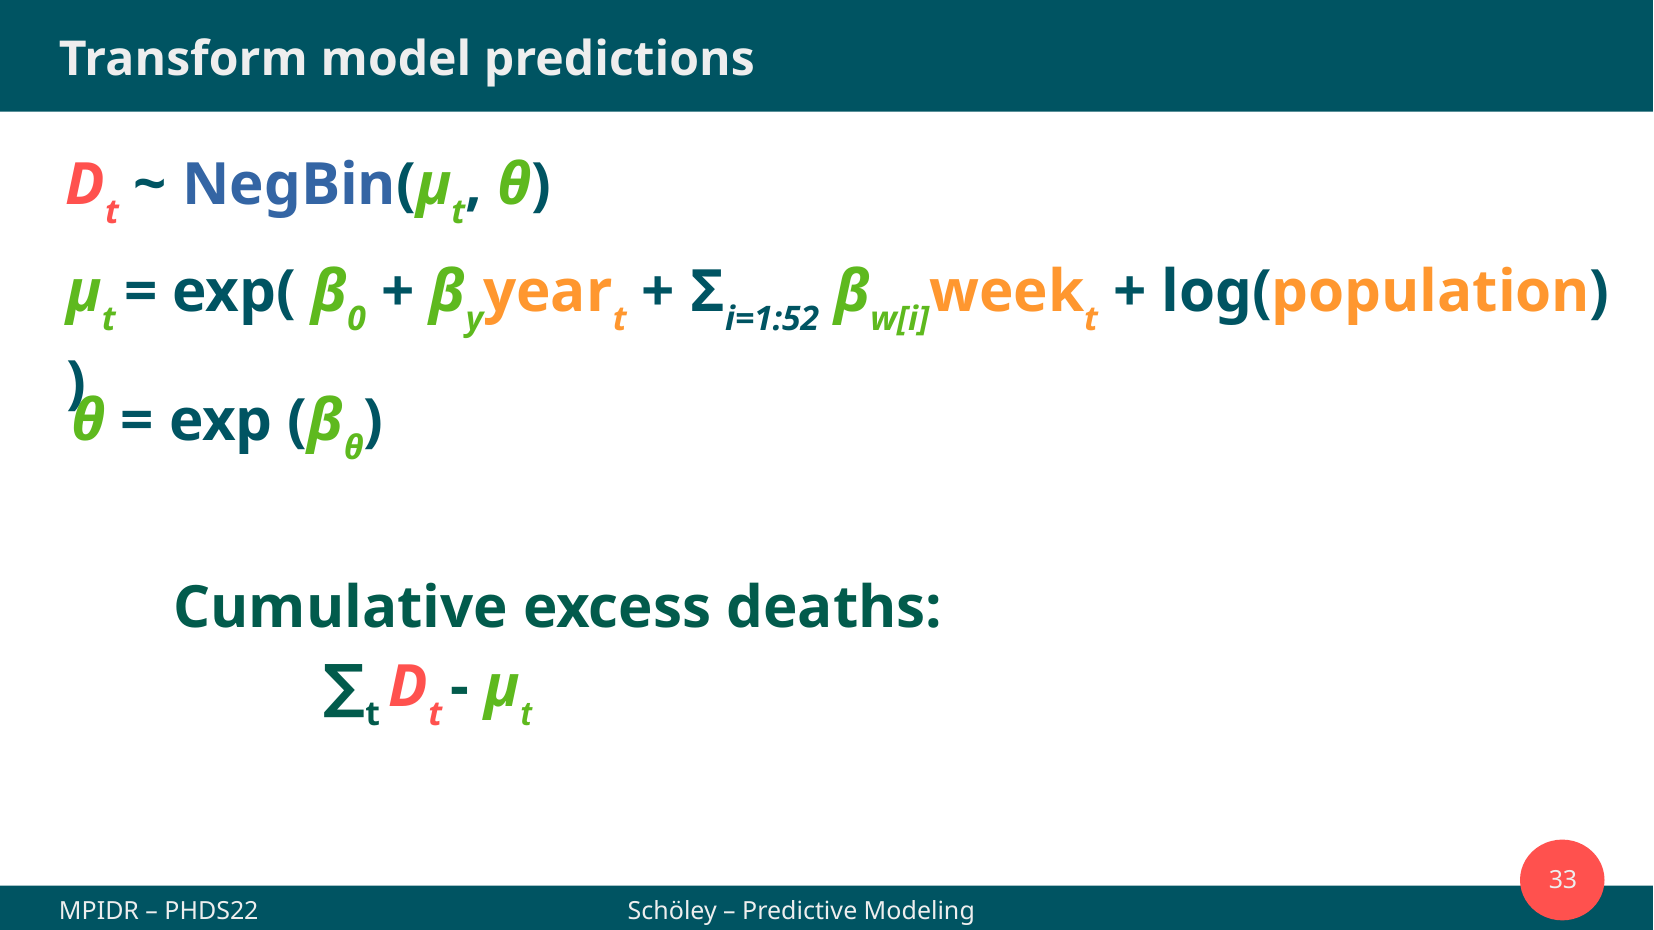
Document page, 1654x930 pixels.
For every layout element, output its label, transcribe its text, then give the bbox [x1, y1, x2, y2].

text_box θ = exp (βθ) [56, 416, 385, 468]
text_box Cumulative excess deaths: ∑t Dt - μt [158, 557, 1212, 723]
title Transform model predictions [58, 0, 1594, 117]
text_box μt = exp( β0 + βyyeart + Σi=1:52 βw[i]weekt + log(population) ) [51, 241, 1632, 416]
text_box Dt ~ NegBin(μt, θ) [50, 134, 535, 231]
